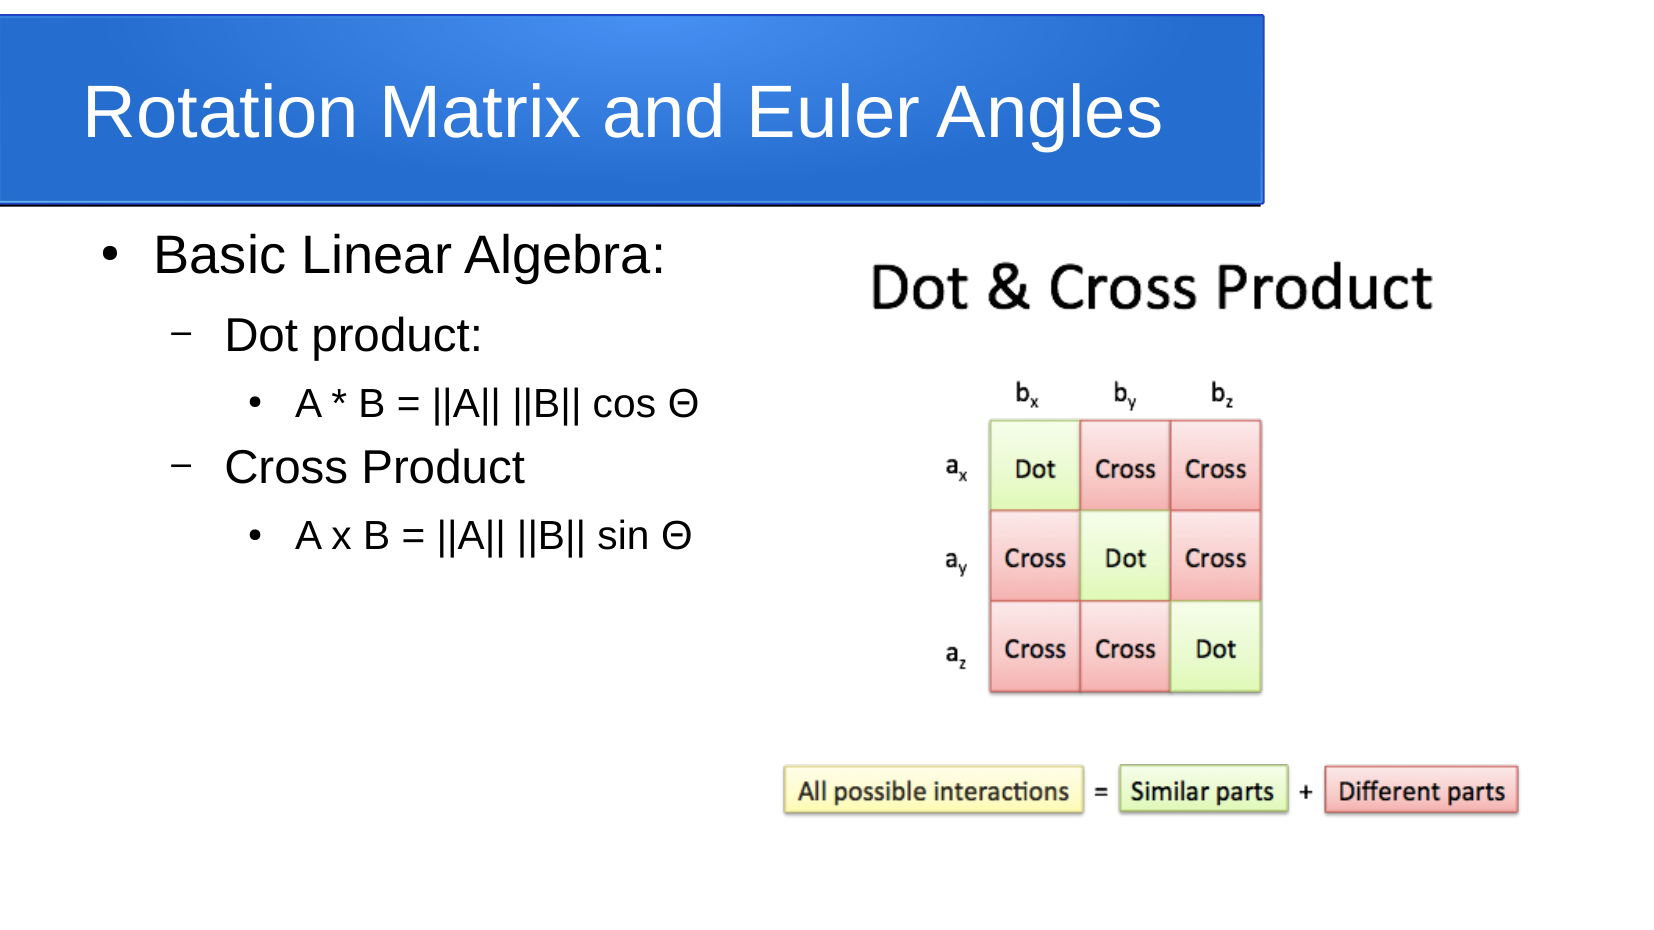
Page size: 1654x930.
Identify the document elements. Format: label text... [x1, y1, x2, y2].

list Basic Linear Algebra: Dot product: A * B = ||A|| ||B|| cos Θ Cross Product A x B = ||A|| ||B|| sin Θ [82, 224, 645, 764]
title Rotation Matrix and Euler Angles [82, 35, 1234, 189]
picture [645, 209, 1653, 821]
